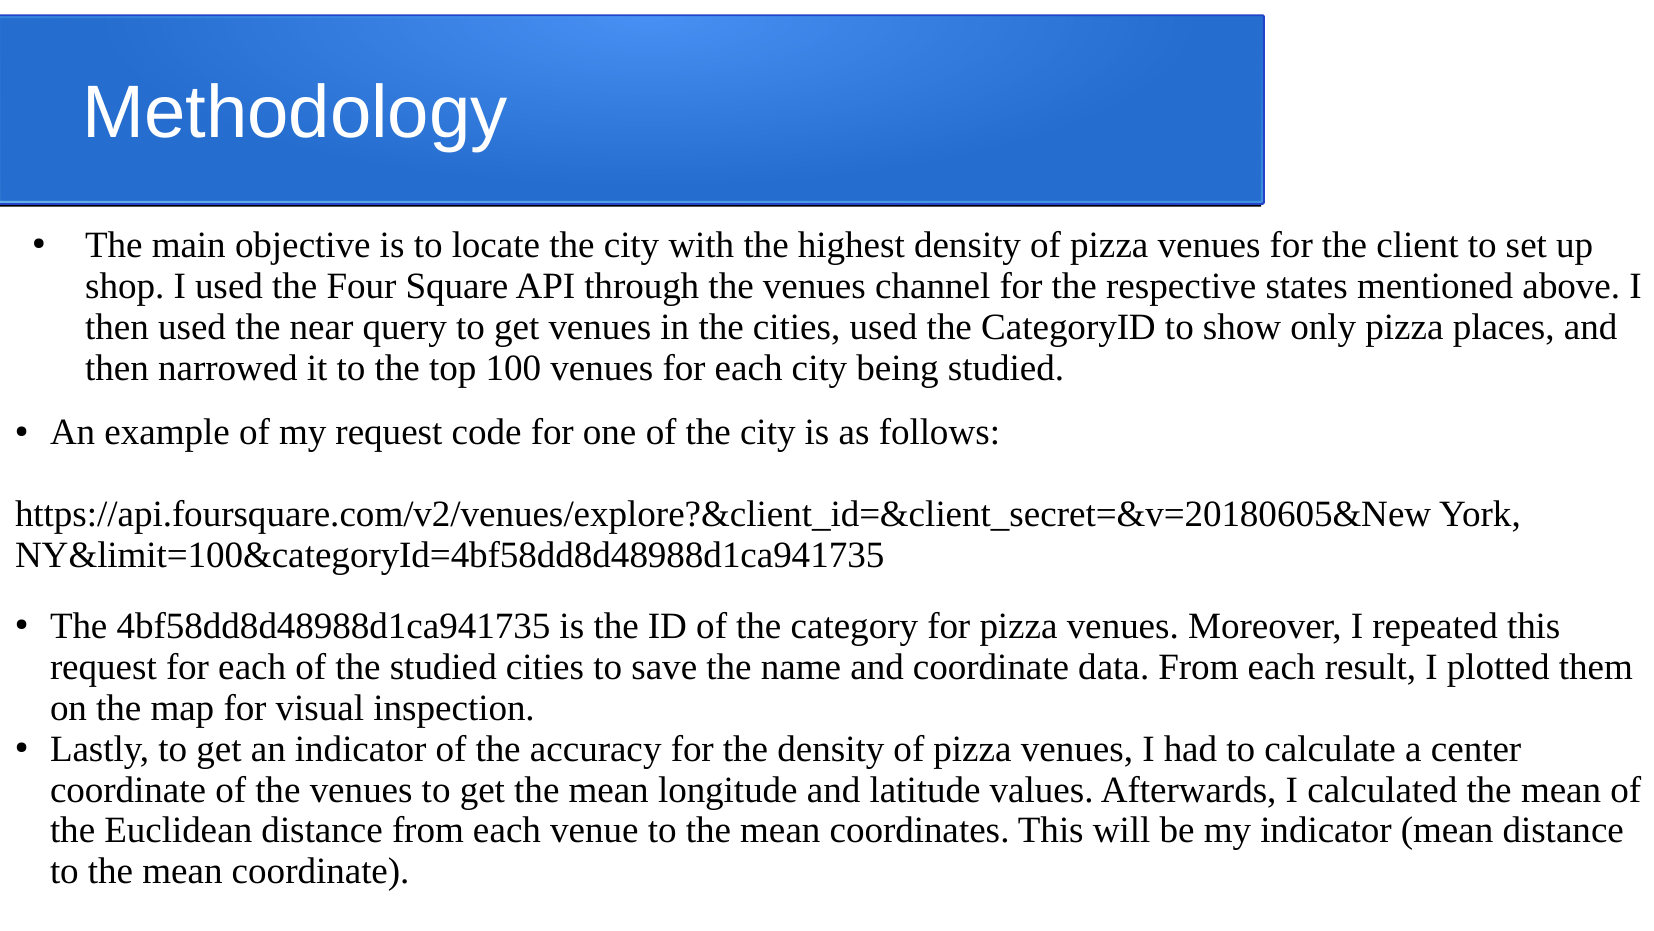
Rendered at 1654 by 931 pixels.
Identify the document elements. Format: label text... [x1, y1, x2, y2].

title Methodology [82, 35, 1235, 189]
list The main objective is to locate the city with the highest density of pizza venues for the client to set up shop. I used the Four Square API through the venues channel for the respective states mentioned above. I then used the near query to get venues in the cities, used the CategoryID to show only pizza places, and then narrowed it to the top 100 venues for each city being studied. An example of my request code for one of the city is as follows: https://api.foursquare.com/v2/venues/explore?&client_id=&client_secret=&v=20180605&New York, NY&limit=100&categoryId=4bf58dd8d48988d1ca941735 The 4bf58dd8d48988d1ca941735 is the ID of the category for pizza venues. Moreover, I repeated this request for each of the studied cities to save the name and coordinate data. From each result, I plotted them on the map for visual inspection. Lastly, to get an indicator of the accuracy for the density of pizza venues, I had to calculate a center coordinate of the venues to get the mean longitude and latitude values. Afterwards, I calculated the mean of the Euclidean distance from each venue to the mean coordinates. This will be my indicator (mean distance to the mean coordinate). [15, 224, 1651, 901]
